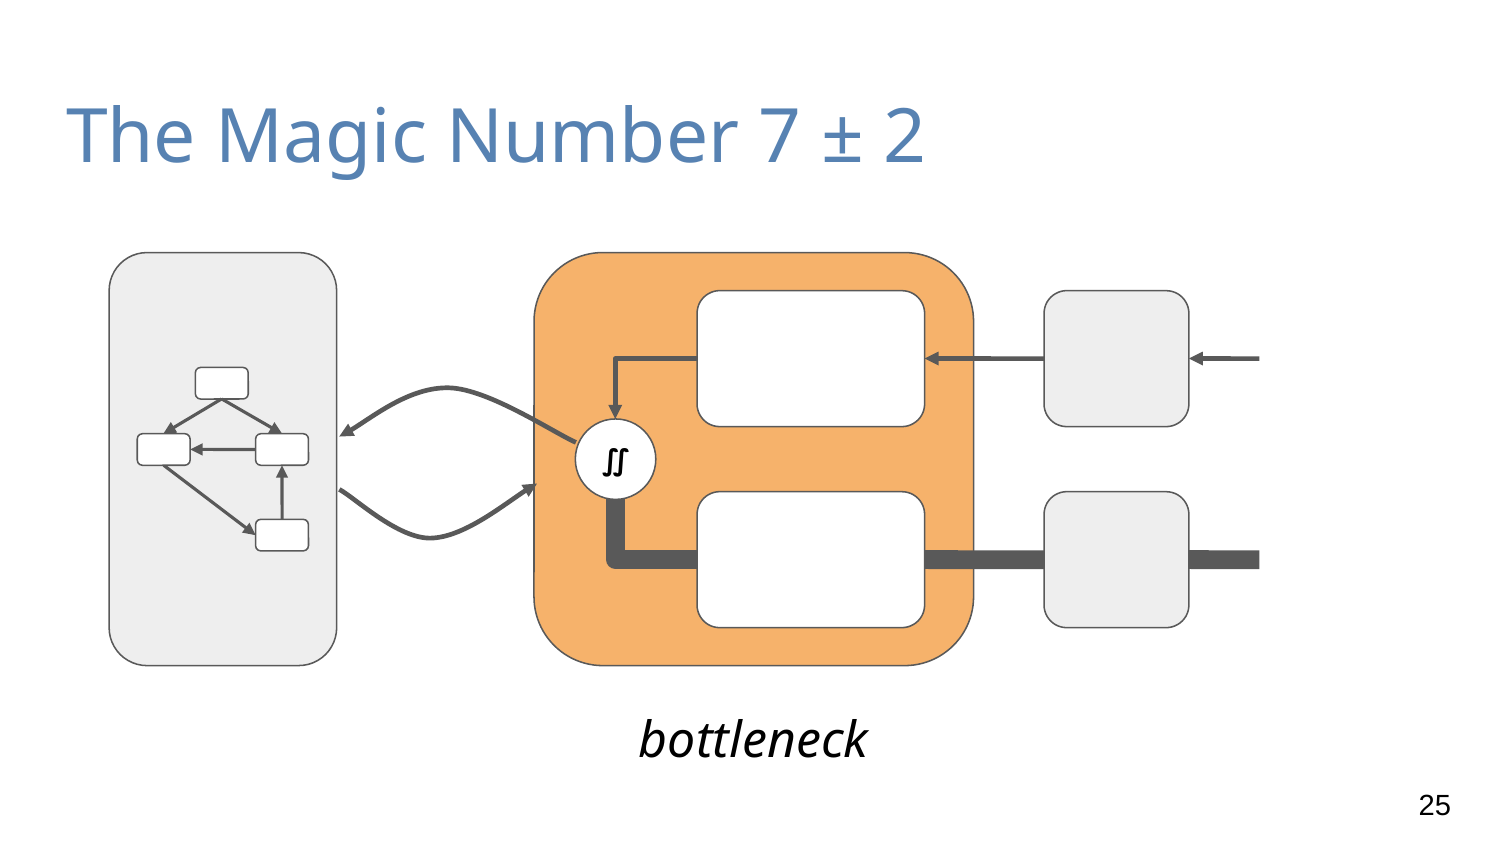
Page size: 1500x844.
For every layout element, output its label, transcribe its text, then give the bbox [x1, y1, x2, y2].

text_box [1044, 290, 1189, 427]
text_box [109, 252, 337, 666]
text_box [533, 252, 974, 666]
text_box [1044, 491, 1189, 628]
text_box bottleneck [579, 692, 928, 774]
title The Magic Number 7 ± 2 [51, 72, 1449, 189]
text_box ∬ [575, 418, 656, 499]
